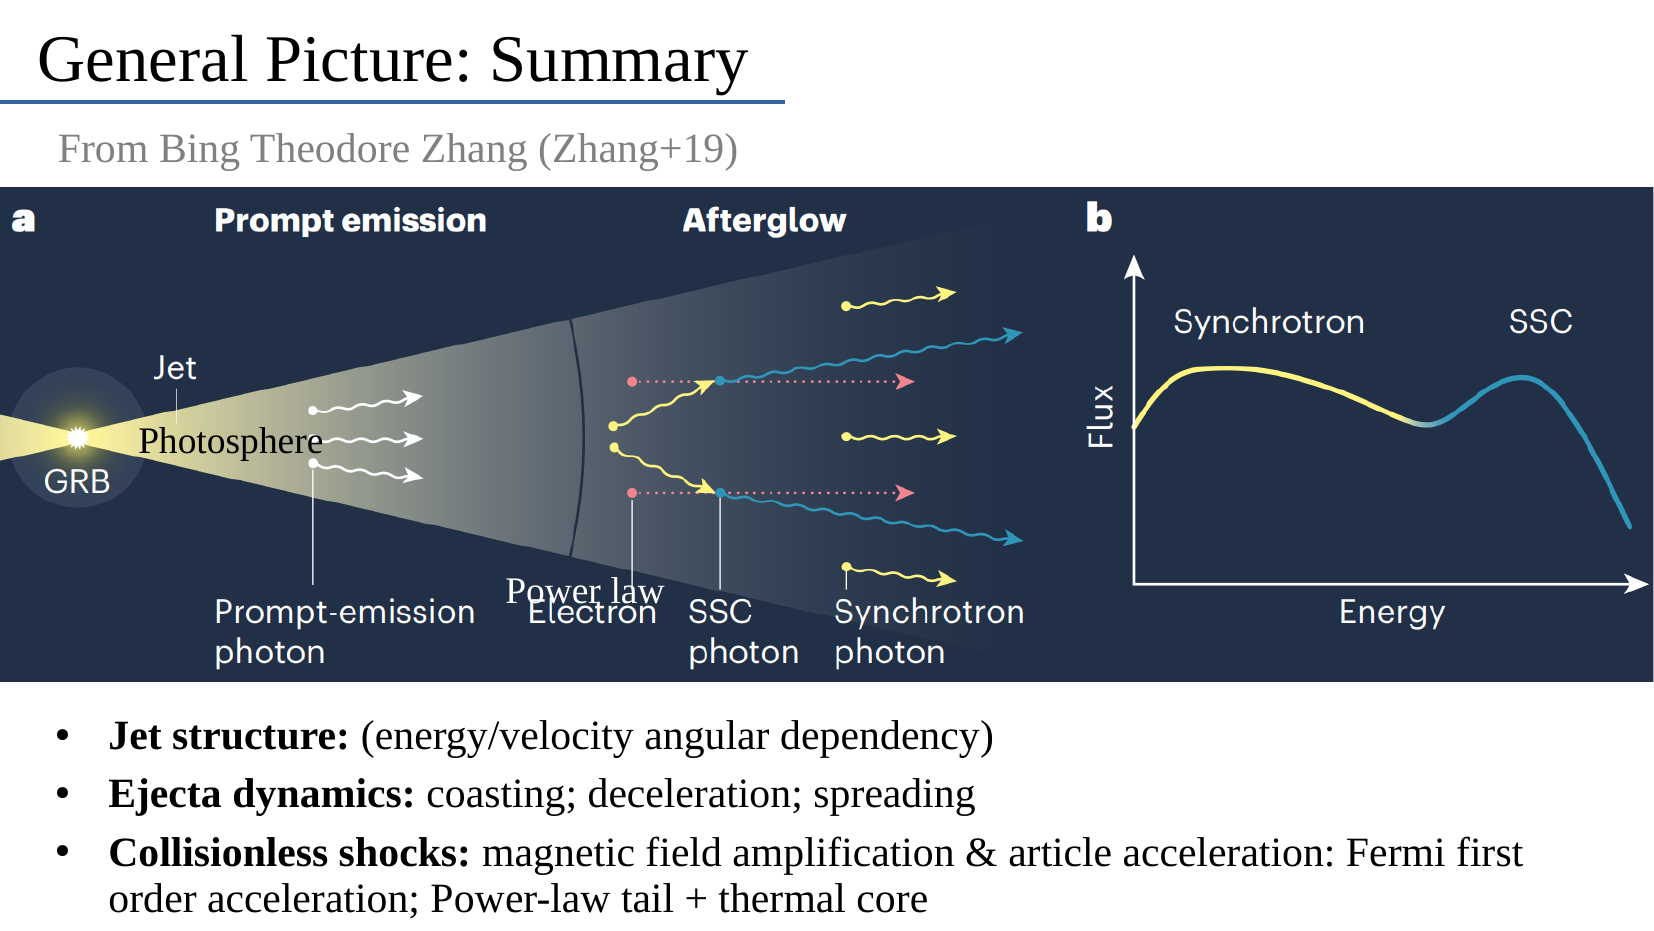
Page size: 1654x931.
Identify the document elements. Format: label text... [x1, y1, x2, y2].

text_box Photosphere [123, 412, 338, 465]
list Jet structure: (energy/velocity angular dependency) Ejecta dynamics: coasting; deceleration; spreading Collisionless shocks: magnetic field amplification & article acceleration: Fermi first order acceleration; Power-law tail + thermal core [37, 712, 1576, 931]
text_box Power law [490, 562, 676, 615]
title General Picture: Summary [37, 0, 1613, 118]
text_box From Bing Theodore Zhang (Zhang+19) [43, 117, 761, 175]
picture [0, 187, 1654, 682]
